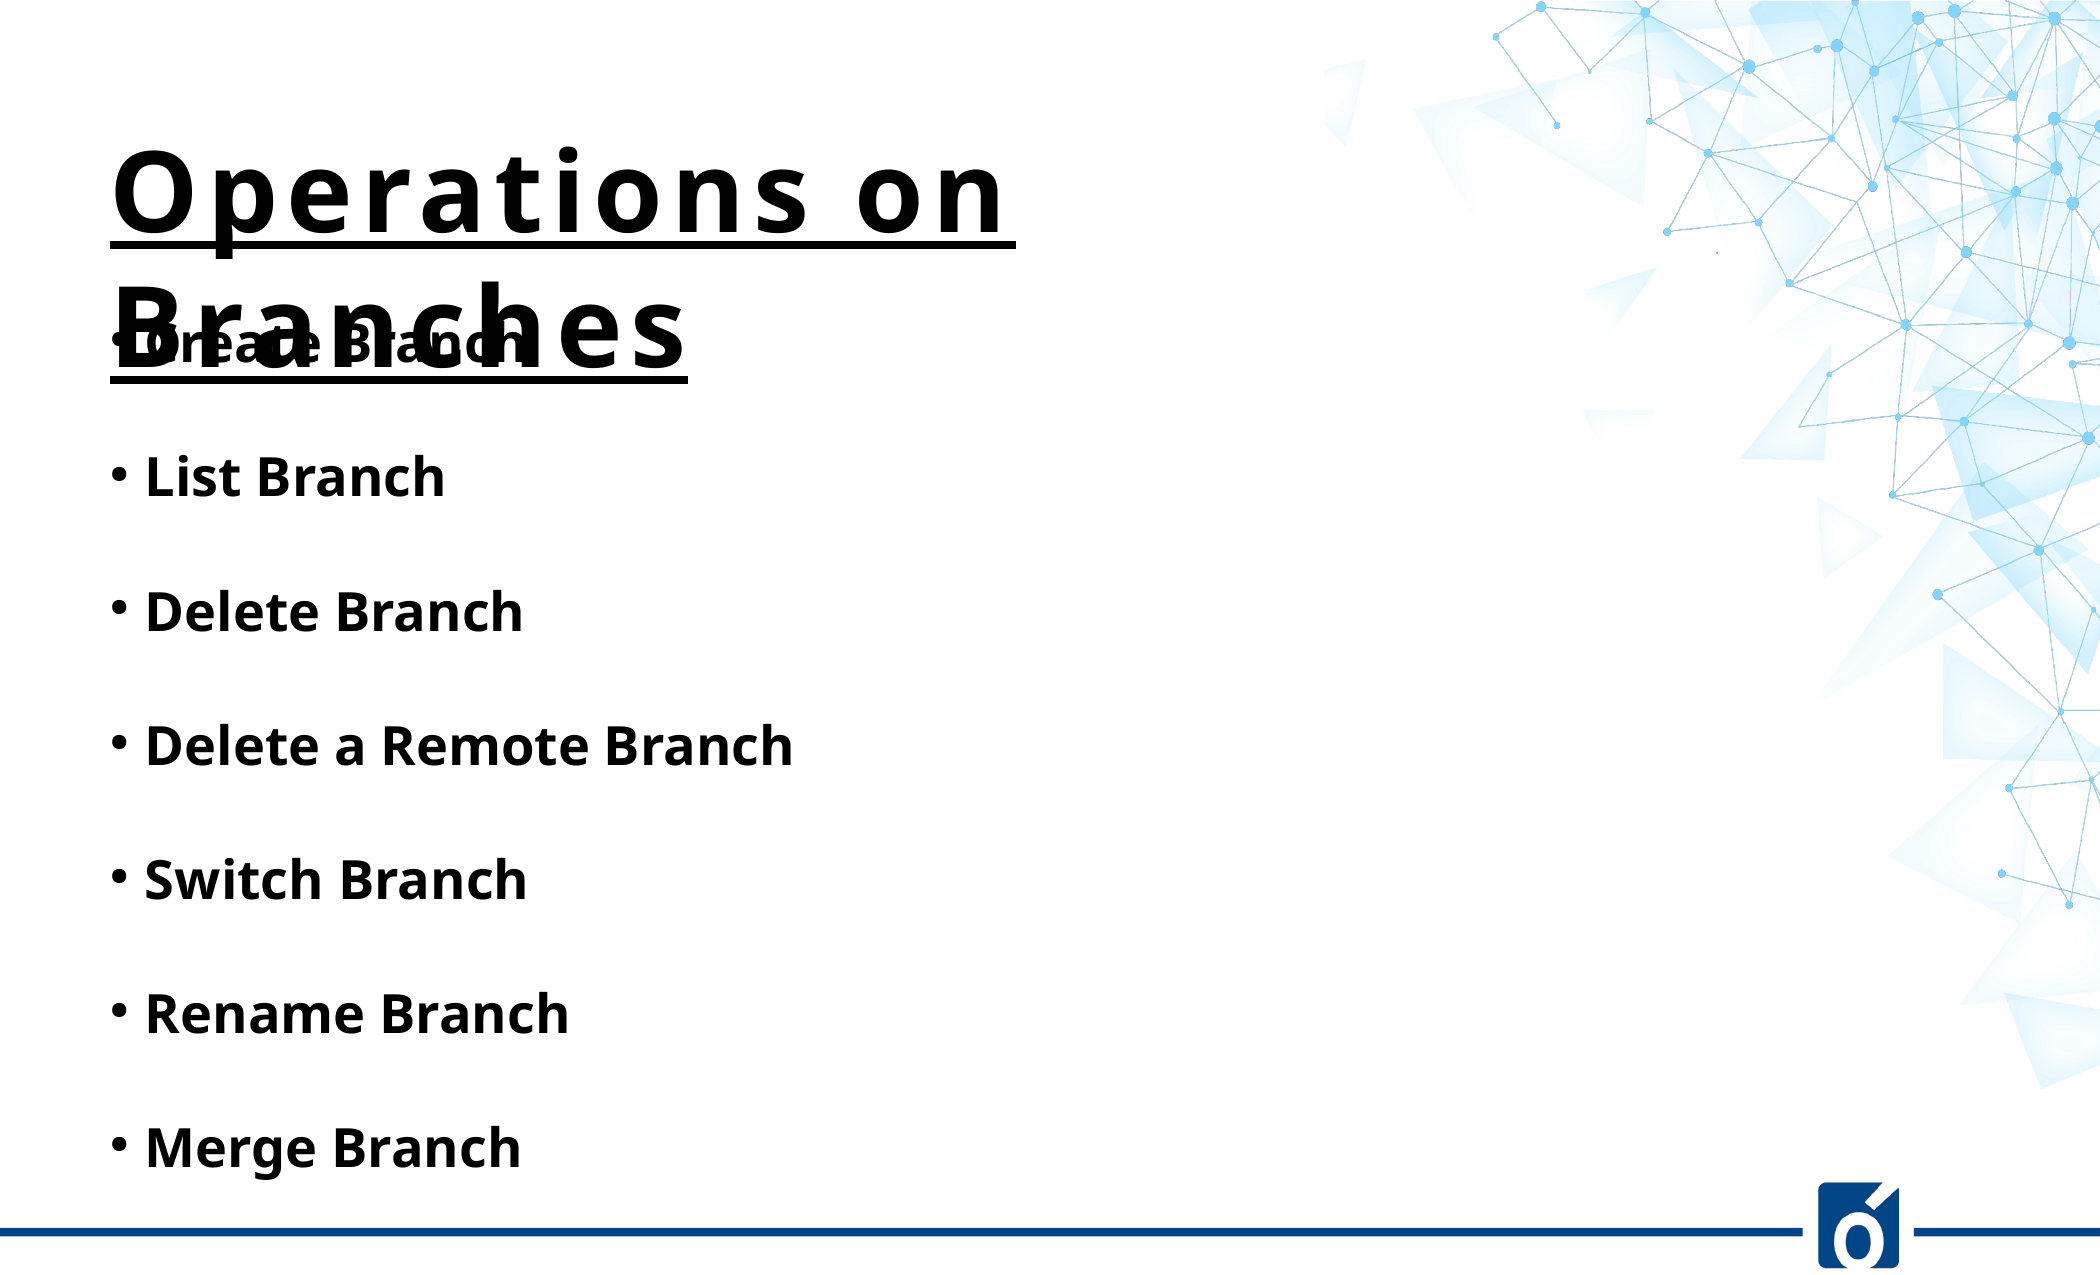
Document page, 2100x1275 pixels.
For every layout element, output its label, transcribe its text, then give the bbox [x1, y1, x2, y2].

picture [1279, 0, 2100, 1089]
title Operations on Branches [107, 118, 1524, 256]
text_box Create Branch List Branch Delete Branch Delete a Remote Branch Switch Branch Rename Branch Merge Branch [107, 306, 1182, 1251]
text_box [1913, 1227, 2100, 1237]
picture [1817, 1181, 1900, 1269]
